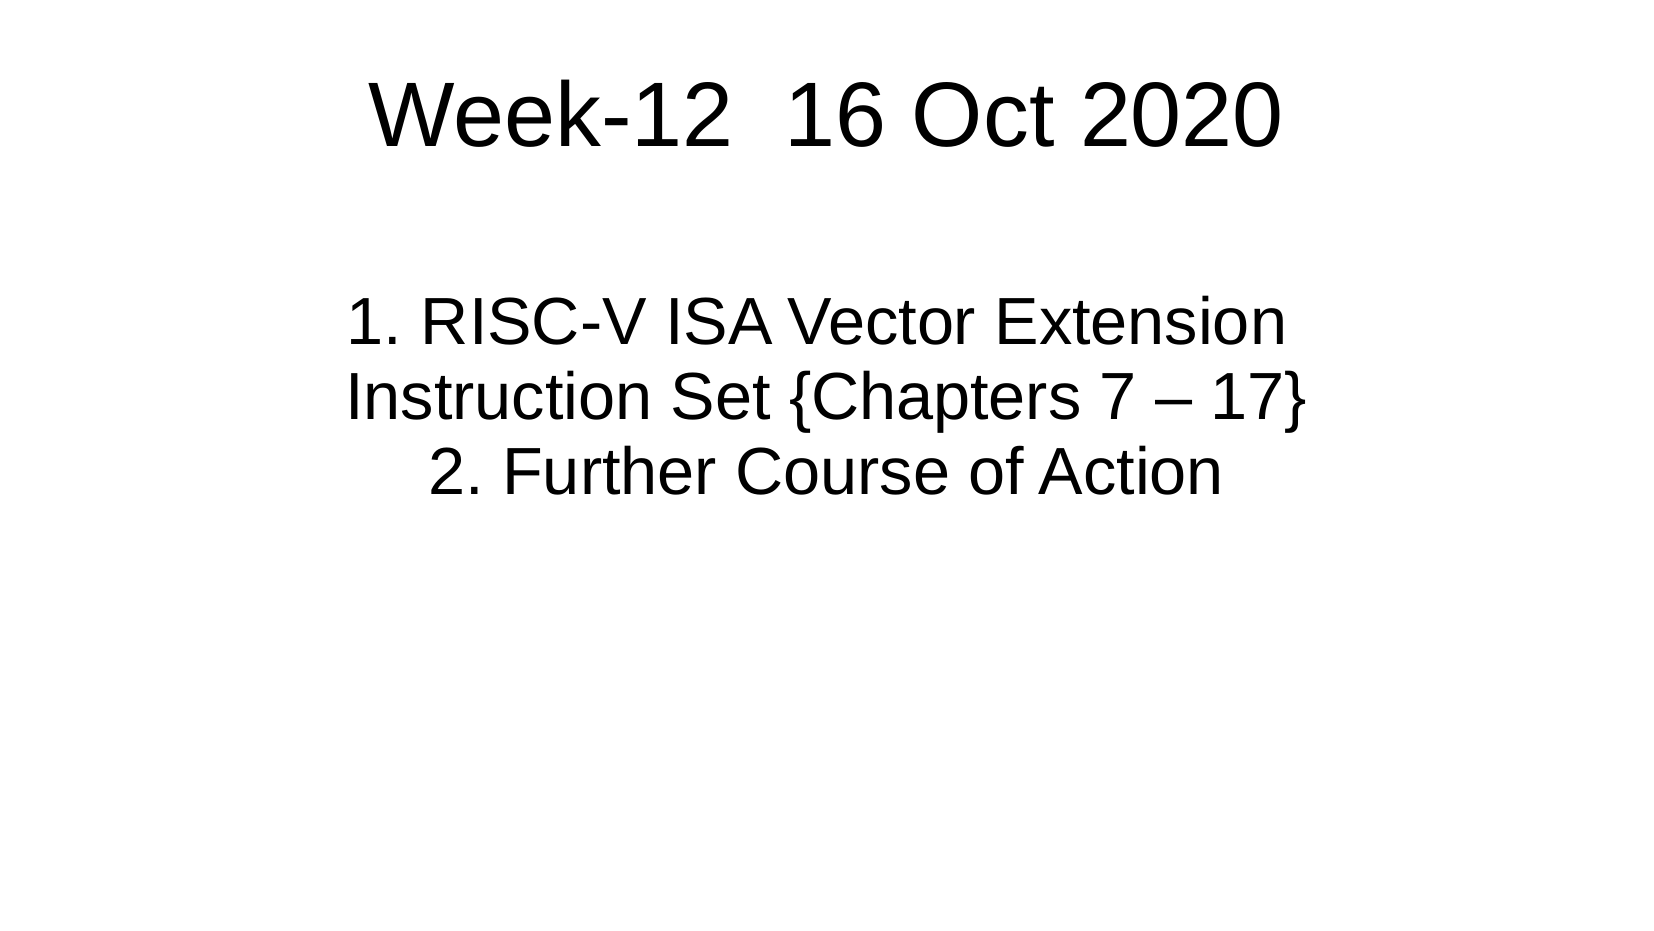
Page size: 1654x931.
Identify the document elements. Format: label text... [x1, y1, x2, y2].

title Week-12 16 Oct 2020 [82, 37, 1571, 193]
subtitle 1. RISC-V ISA Vector Extension Instruction Set {Chapters 7 – 17} 2. Further Course of Action [82, 217, 1571, 650]
